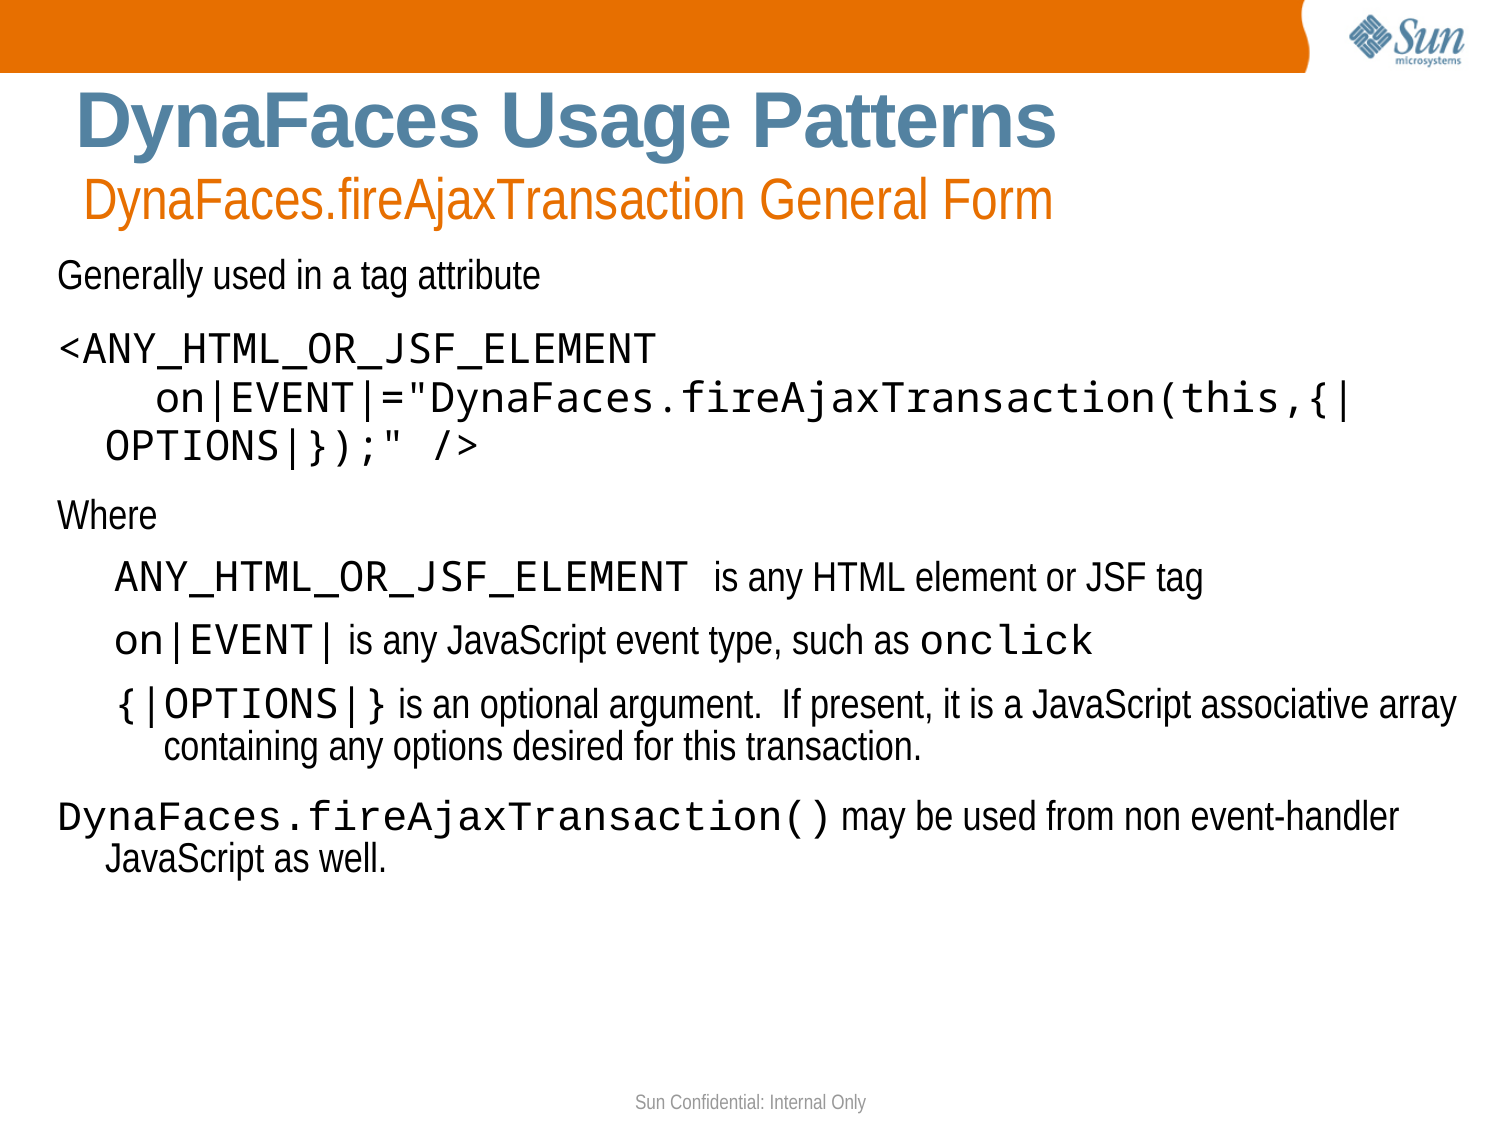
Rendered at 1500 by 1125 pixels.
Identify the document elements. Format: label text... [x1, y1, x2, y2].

text_box DynaFaces.fireAjaxTransaction General Form [83, 174, 1351, 242]
picture [0, 0, 1500, 73]
title DynaFaces Usage Patterns [75, 83, 1437, 188]
list Generally used in a tag attribute <ANY_HTML_OR_JSF_ELEMENT on|EVENT|="DynaFaces.fireAjaxTransaction(this,{|OPTIONS|});" /> Where ANY_HTML_OR_JSF_ELEMENT is any HTML element or JSF tag on|EVENT| is any JavaScript event type, such as onclick {|OPTIONS|} is an optional argument. If present, it is a JavaScript associative array containing any options desired for this transaction. DynaFaces.fireAjaxTransaction() may be used from non event-handler JavaScript as well. [37, 257, 1463, 1017]
